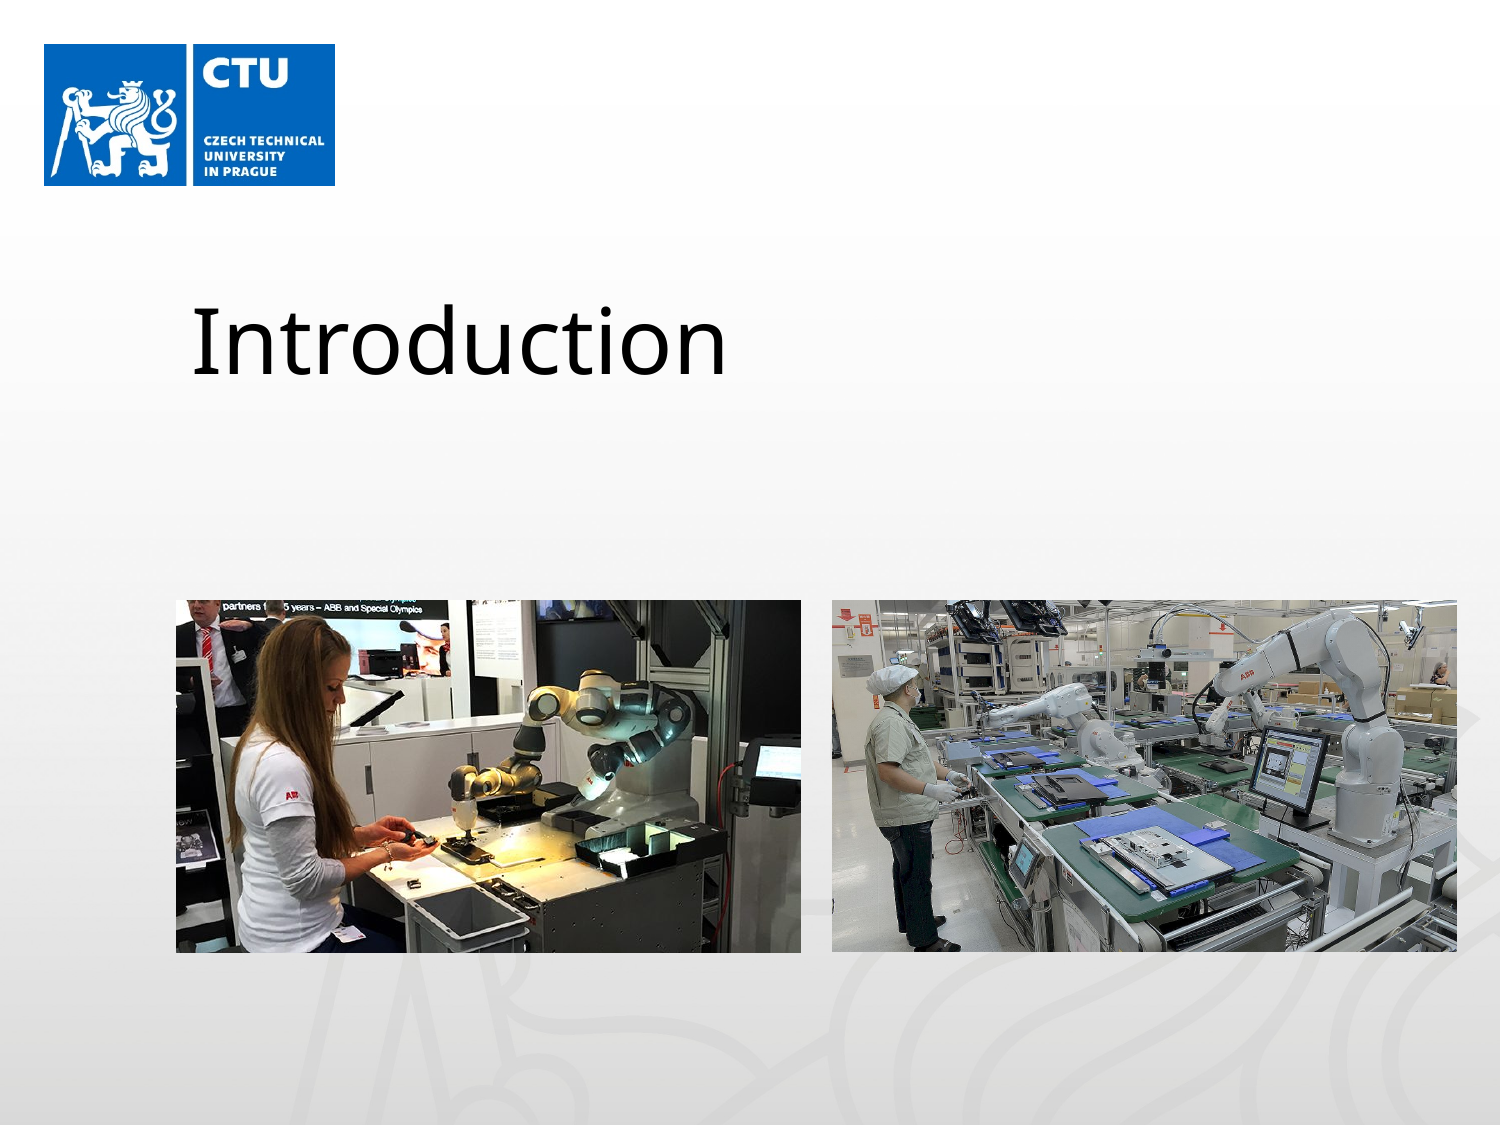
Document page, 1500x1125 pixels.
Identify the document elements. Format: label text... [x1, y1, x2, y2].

picture [0, 0, 1500, 1125]
title Introduction [177, 236, 1456, 454]
